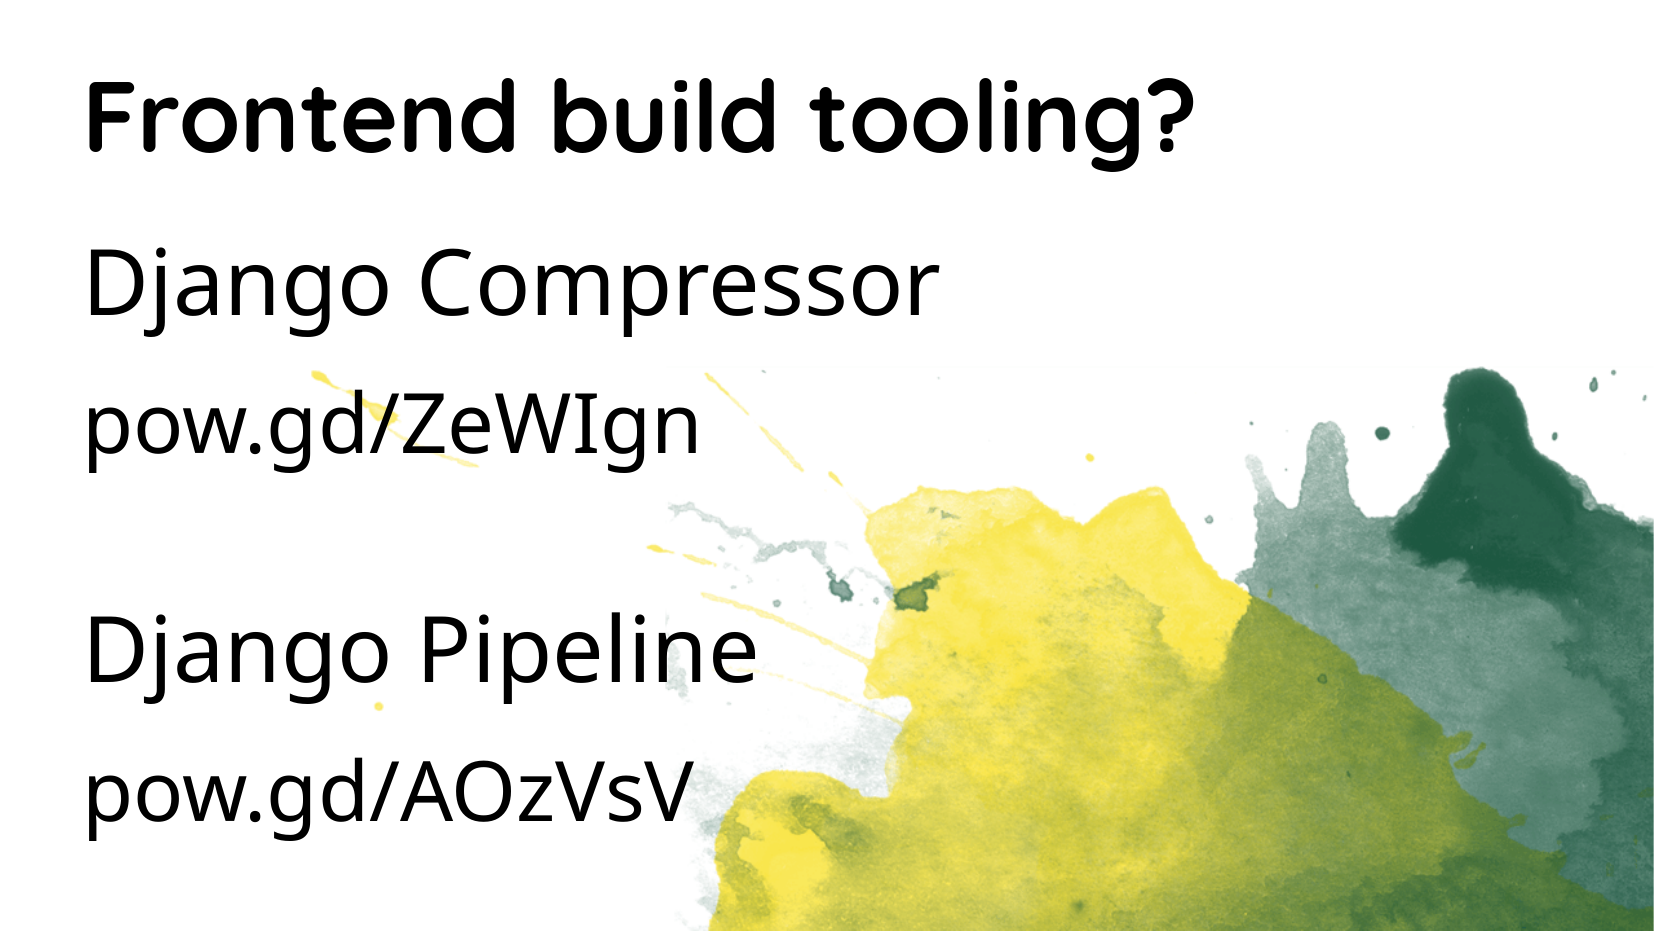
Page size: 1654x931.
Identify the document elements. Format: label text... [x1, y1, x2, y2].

title Frontend build tooling? [82, 37, 1571, 193]
list Django Compressor pow.gd/ZeWIgn Django Pipeline pow.gd/AOzVsV [82, 217, 1571, 875]
picture [0, 0, 1654, 931]
